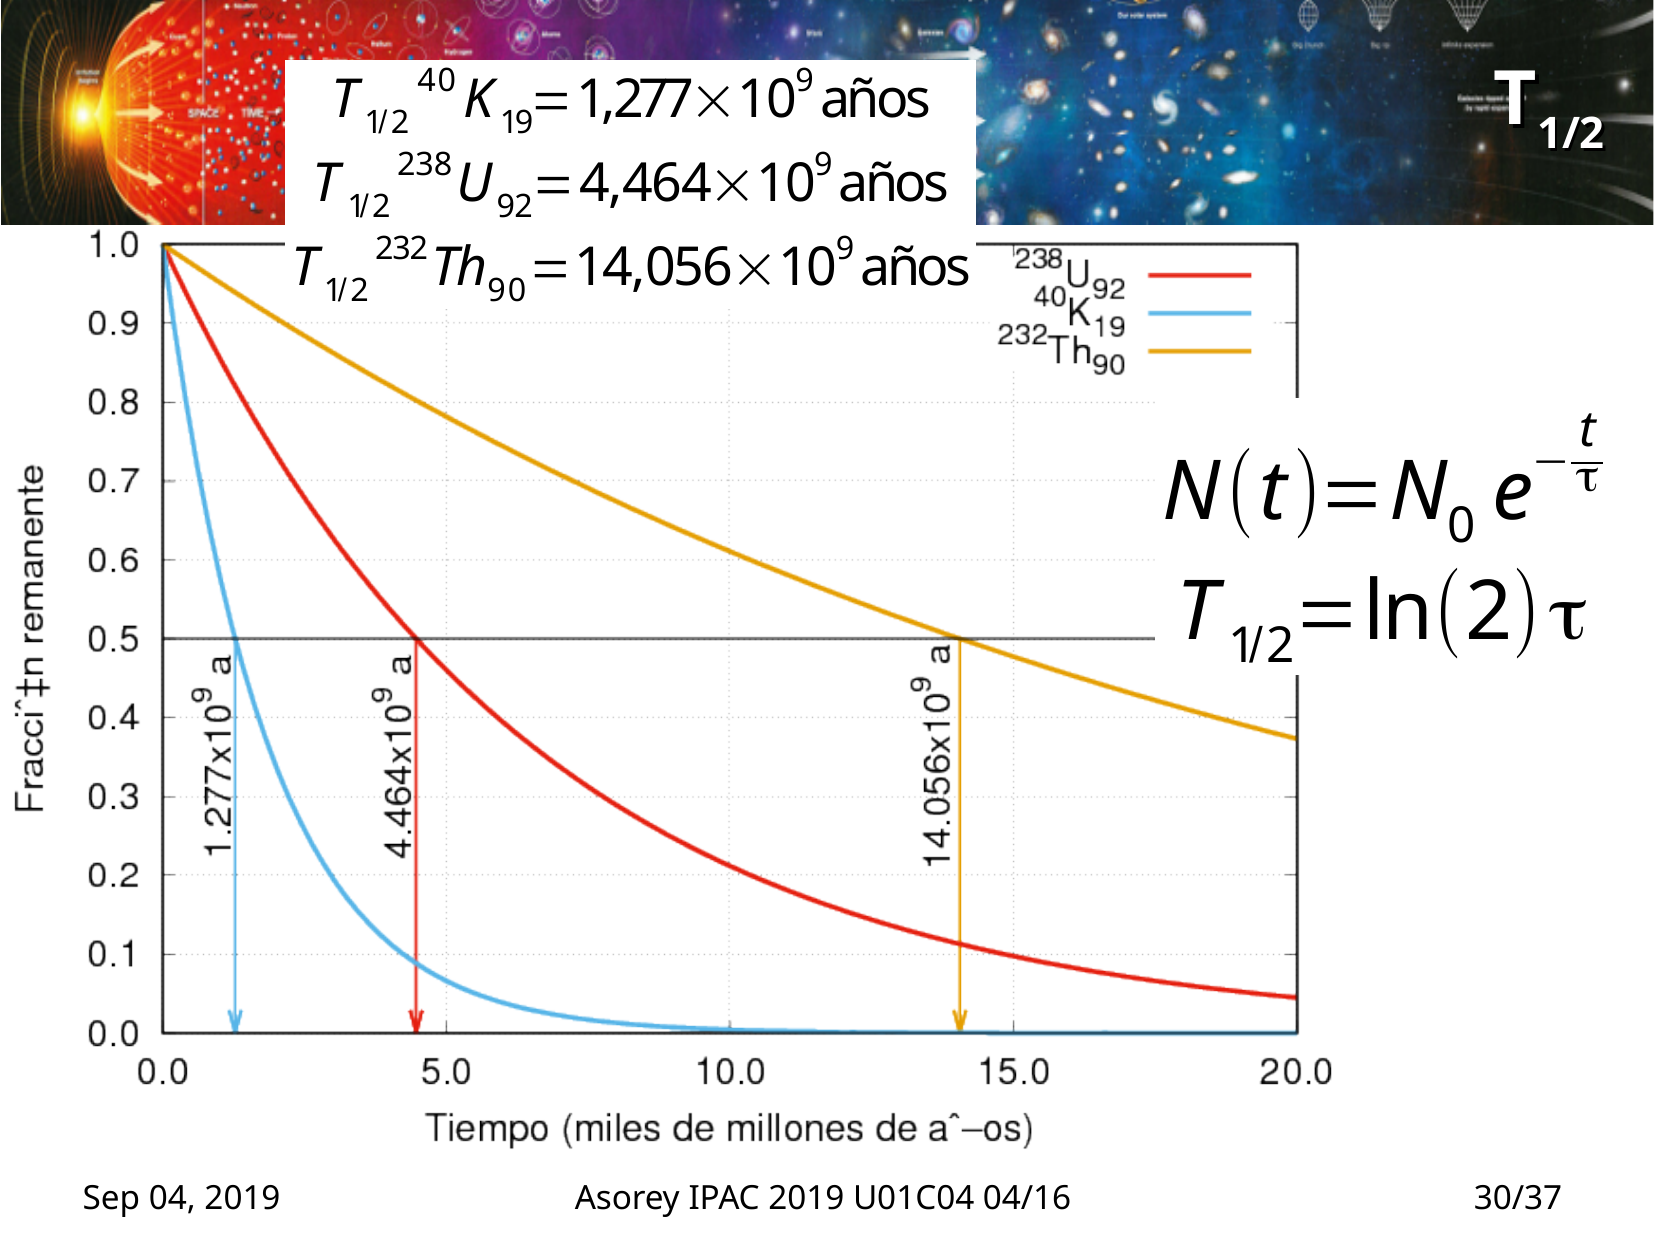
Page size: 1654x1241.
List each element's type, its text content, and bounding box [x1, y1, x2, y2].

title T1/2 [45, 15, 1606, 191]
chart [285, 60, 977, 309]
picture [0, 0, 1654, 1156]
chart [1155, 398, 1613, 676]
